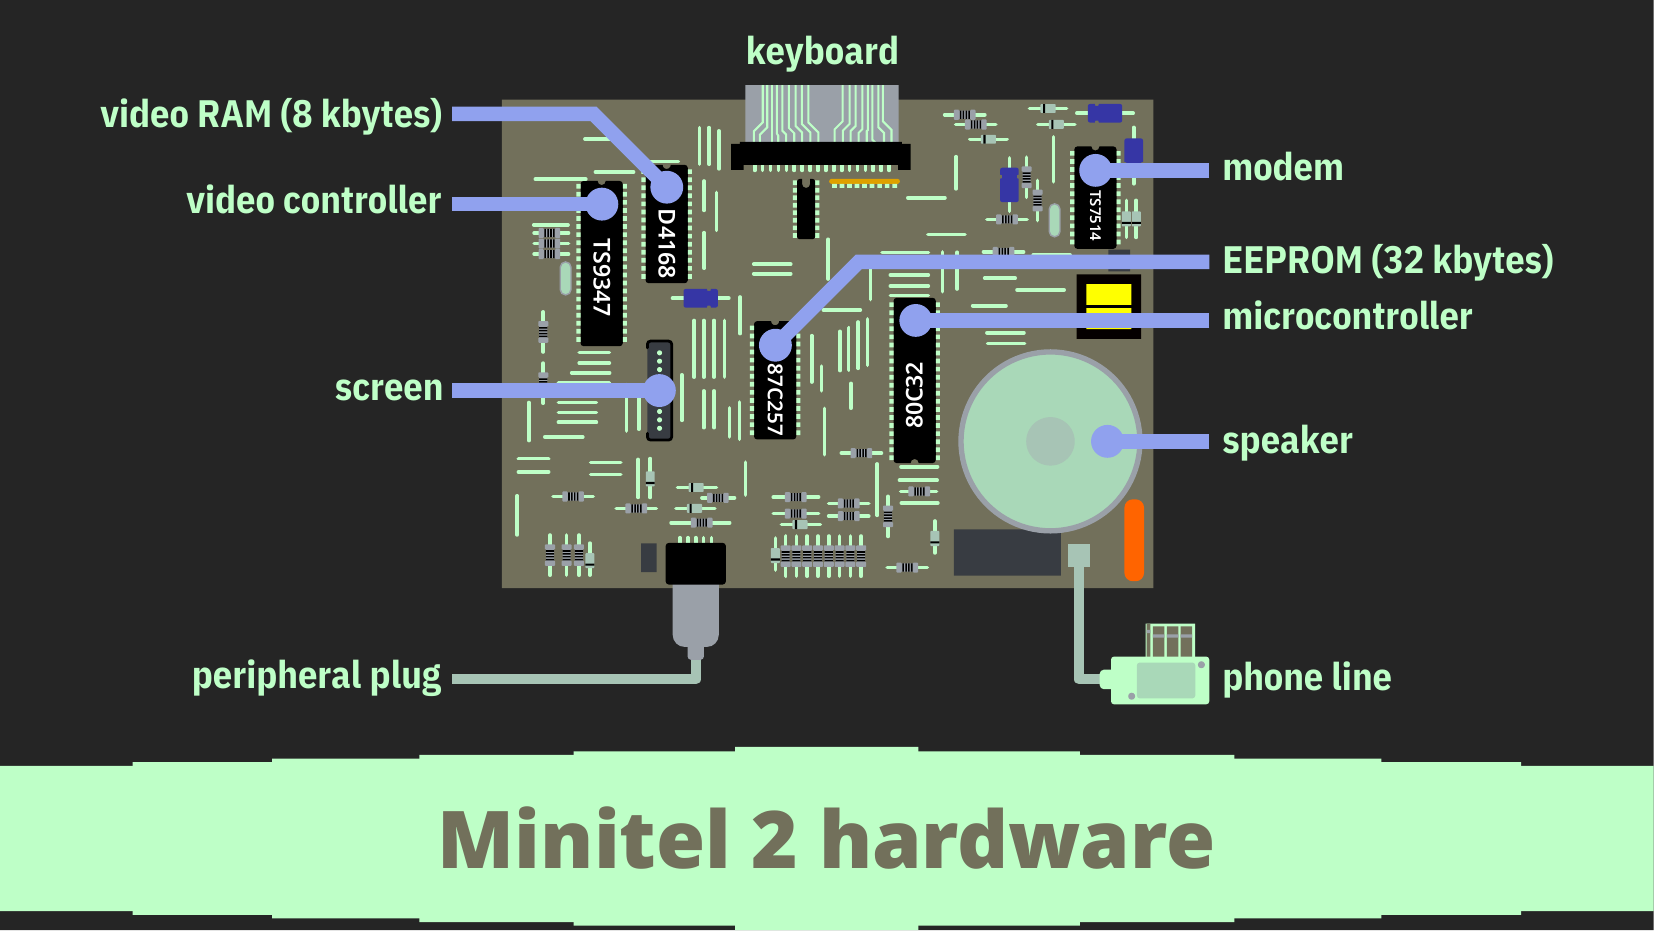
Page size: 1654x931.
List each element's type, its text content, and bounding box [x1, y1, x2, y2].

title Minitel 2 hardware [54, 783, 1600, 892]
picture [64, 0, 1590, 741]
